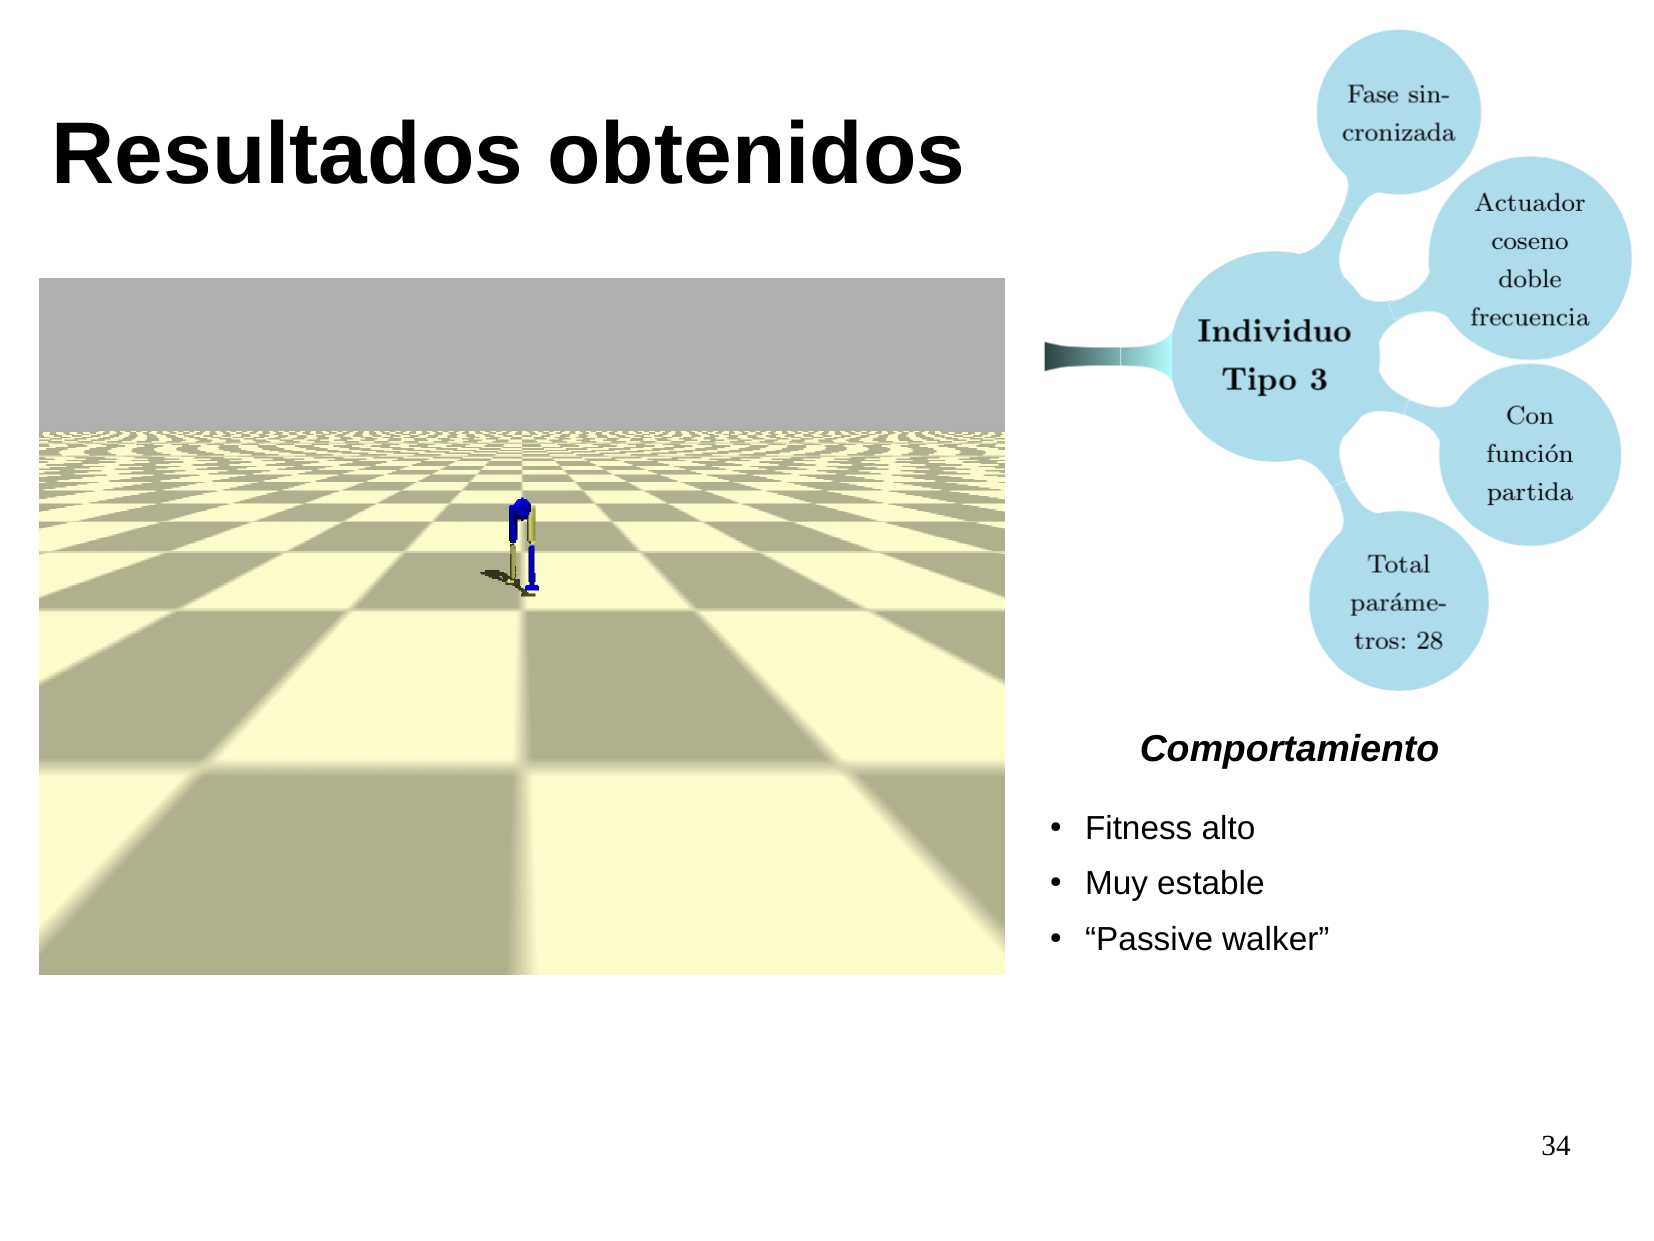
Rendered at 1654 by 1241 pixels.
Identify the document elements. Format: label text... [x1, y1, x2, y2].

text_box [38, 278, 1246, 1006]
picture [1044, 15, 1652, 706]
title Resultados obtenidos [17, 49, 1001, 257]
text_box Comportamiento [1125, 720, 1531, 777]
text_box Fitness alto Muy estable “Passive walker” [1035, 783, 1486, 948]
